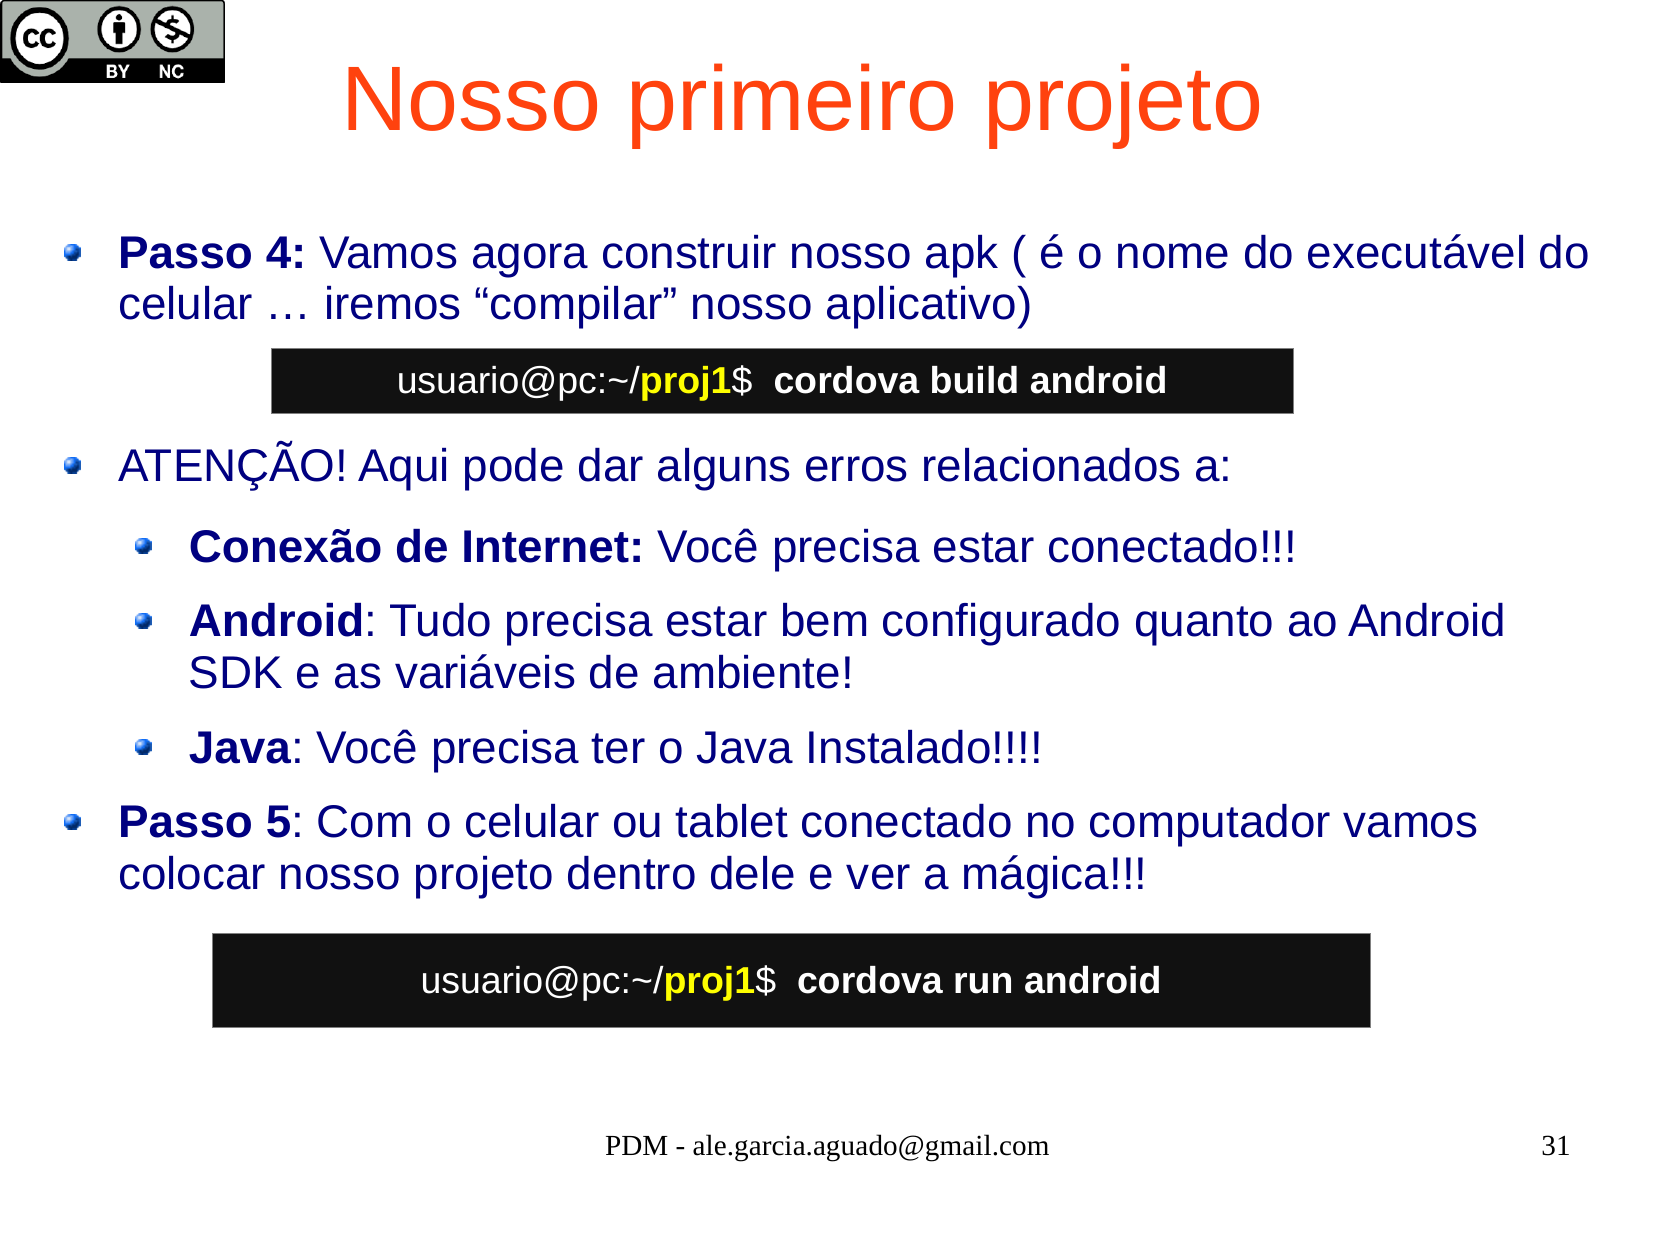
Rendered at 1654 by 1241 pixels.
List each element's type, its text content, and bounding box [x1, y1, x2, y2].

picture [0, 0, 225, 83]
text_box usuario@pc:~/proj1$ cordova build android [271, 348, 1294, 414]
list Passo 4: Vamos agora construir nosso apk ( é o nome do executável do celular … iremos “compilar” nosso aplicativo) ATENÇÃO! Aqui pode dar alguns erros relacionados a: Conexão de Internet: Você precisa estar conectado!!! Android: Tudo precisa estar bem configurado quanto ao Android SDK e as variáveis de ambiente! Java: Você precisa ter o Java Instalado!!!! Passo 5: Com o celular ou tablet conectado no computador vamos colocar nosso projeto dentro dele e ver a mágica!!! [47, 226, 1595, 1028]
title Nosso primeiro projeto [59, 31, 1548, 166]
text_box usuario@pc:~/proj1$ cordova run android [212, 933, 1371, 1028]
